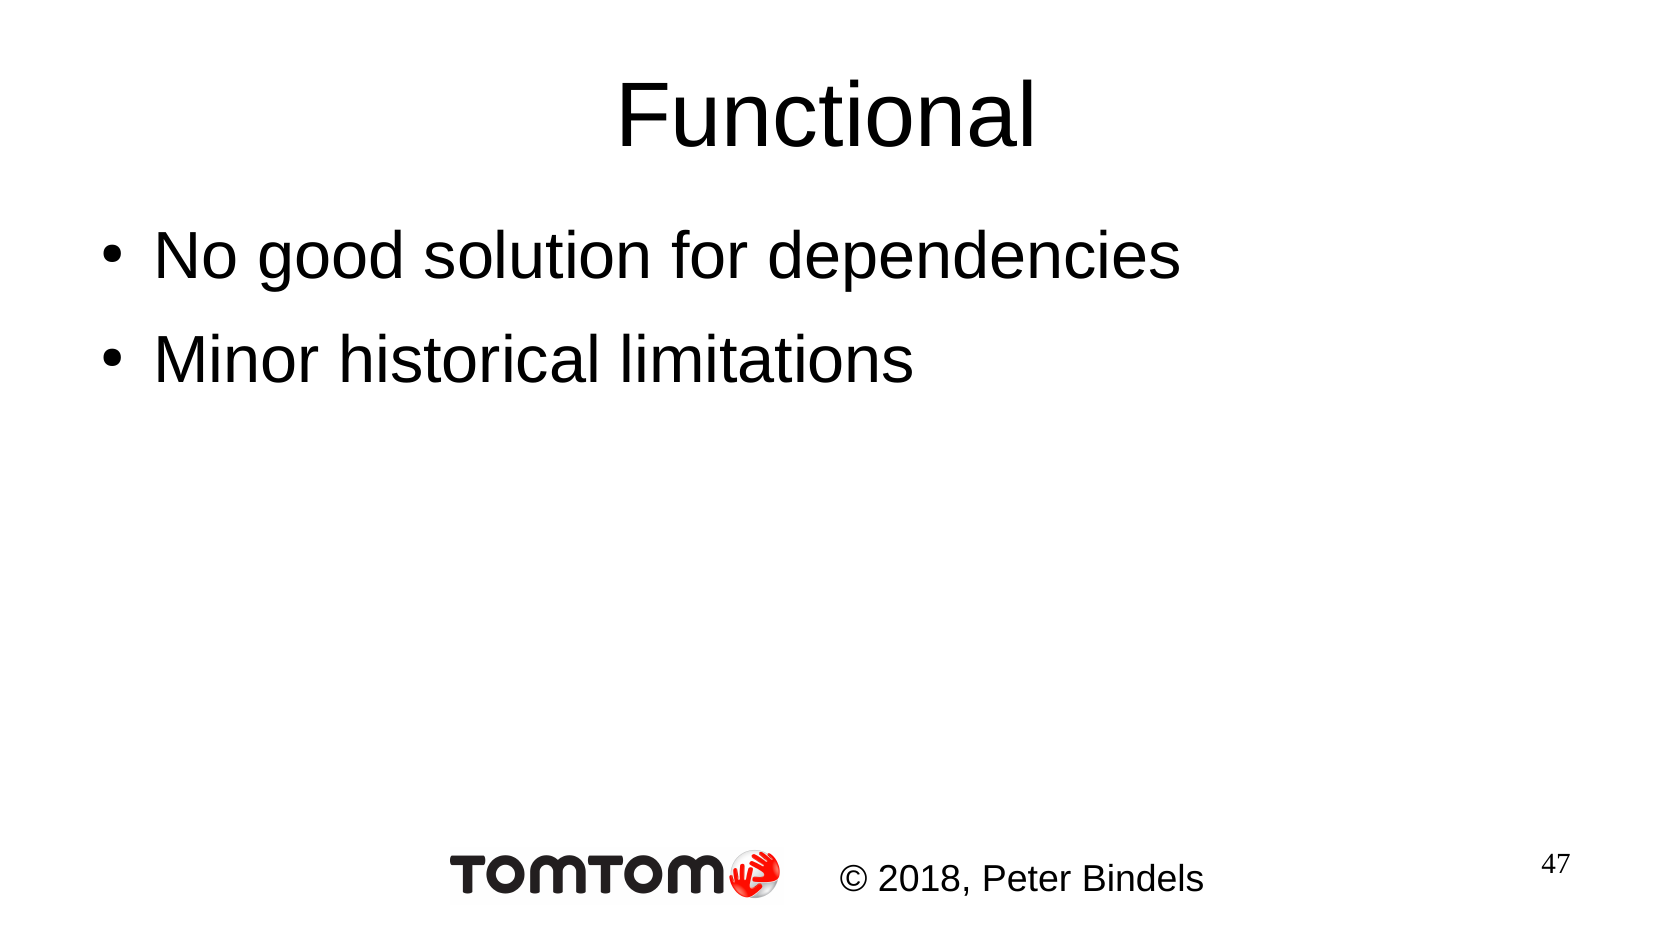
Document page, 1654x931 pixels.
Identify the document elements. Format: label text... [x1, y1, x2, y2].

list No good solution for dependencies Minor historical limitations [82, 217, 1571, 758]
title Functional [82, 0, 1571, 217]
picture [450, 847, 784, 905]
